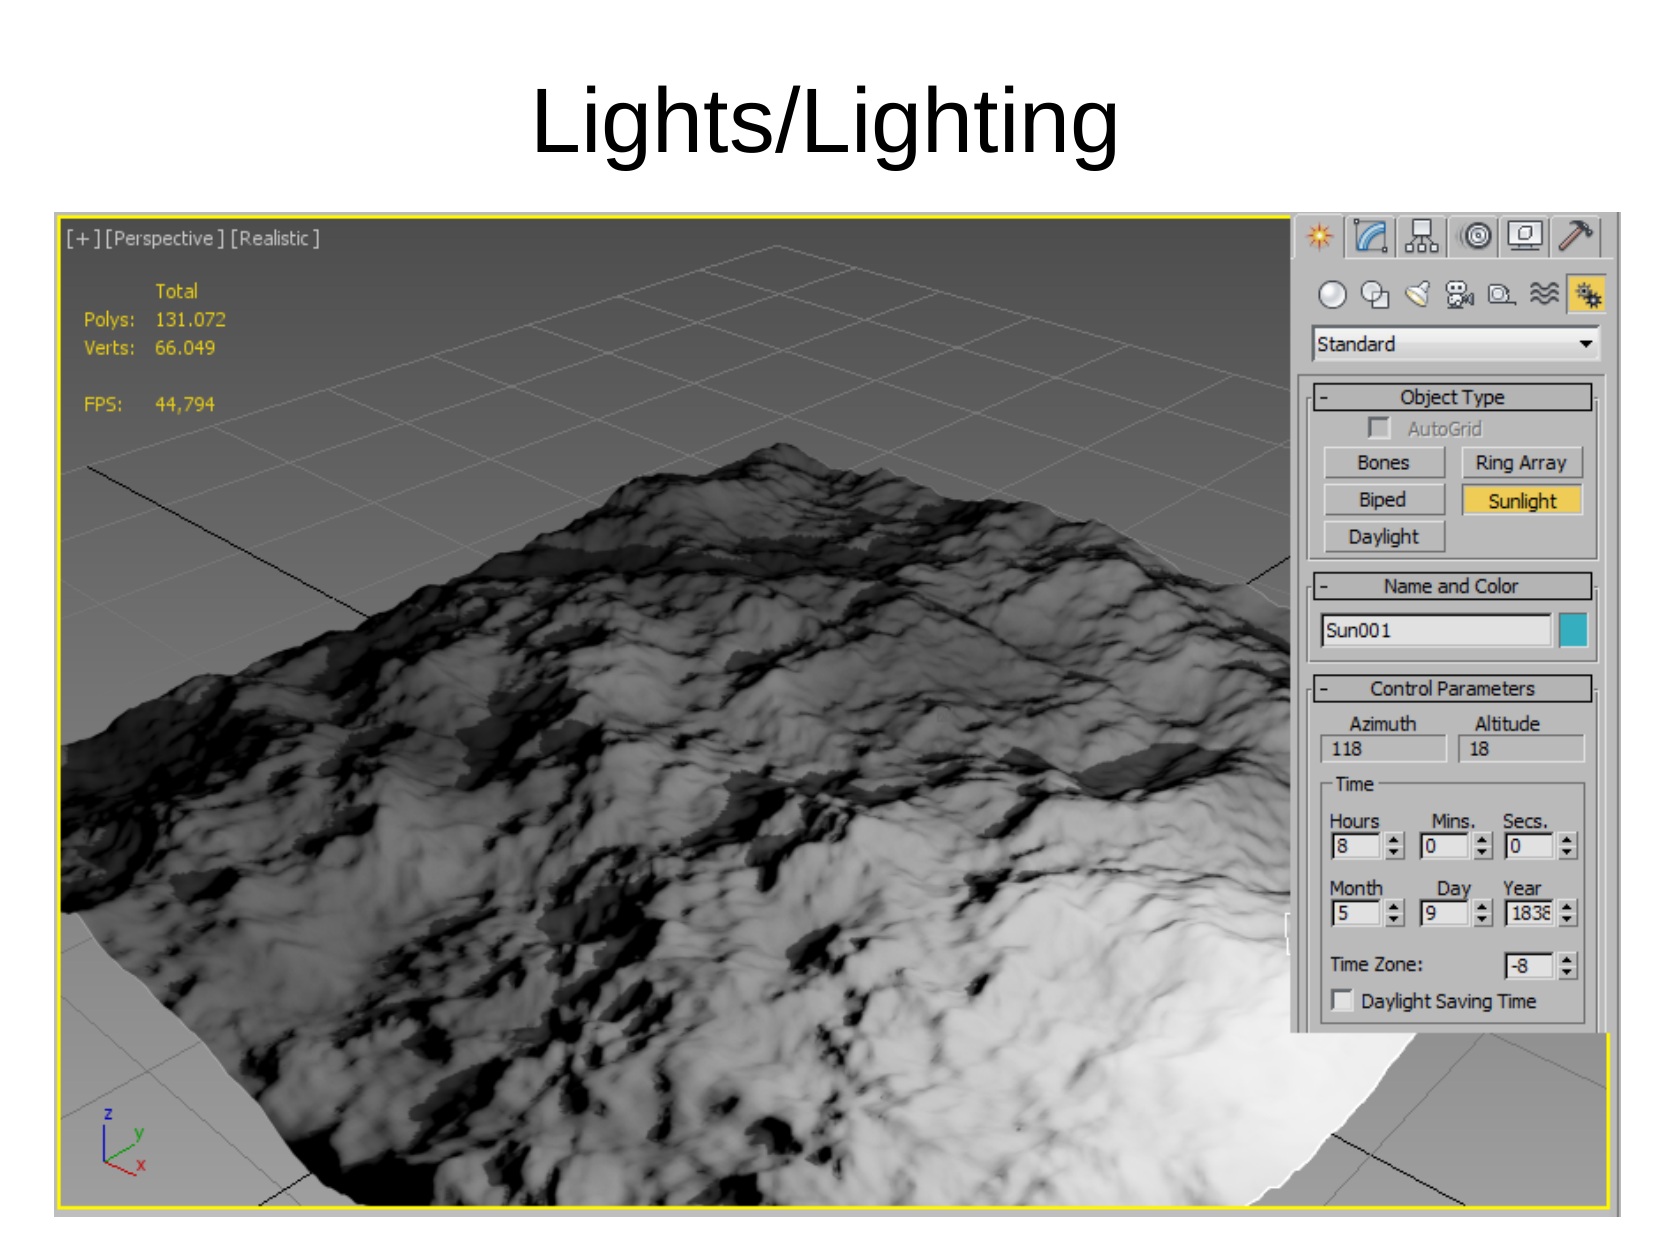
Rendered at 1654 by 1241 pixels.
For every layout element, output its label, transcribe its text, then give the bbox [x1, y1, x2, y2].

picture [54, 212, 1621, 1217]
title Lights/Lighting [82, 17, 1571, 212]
